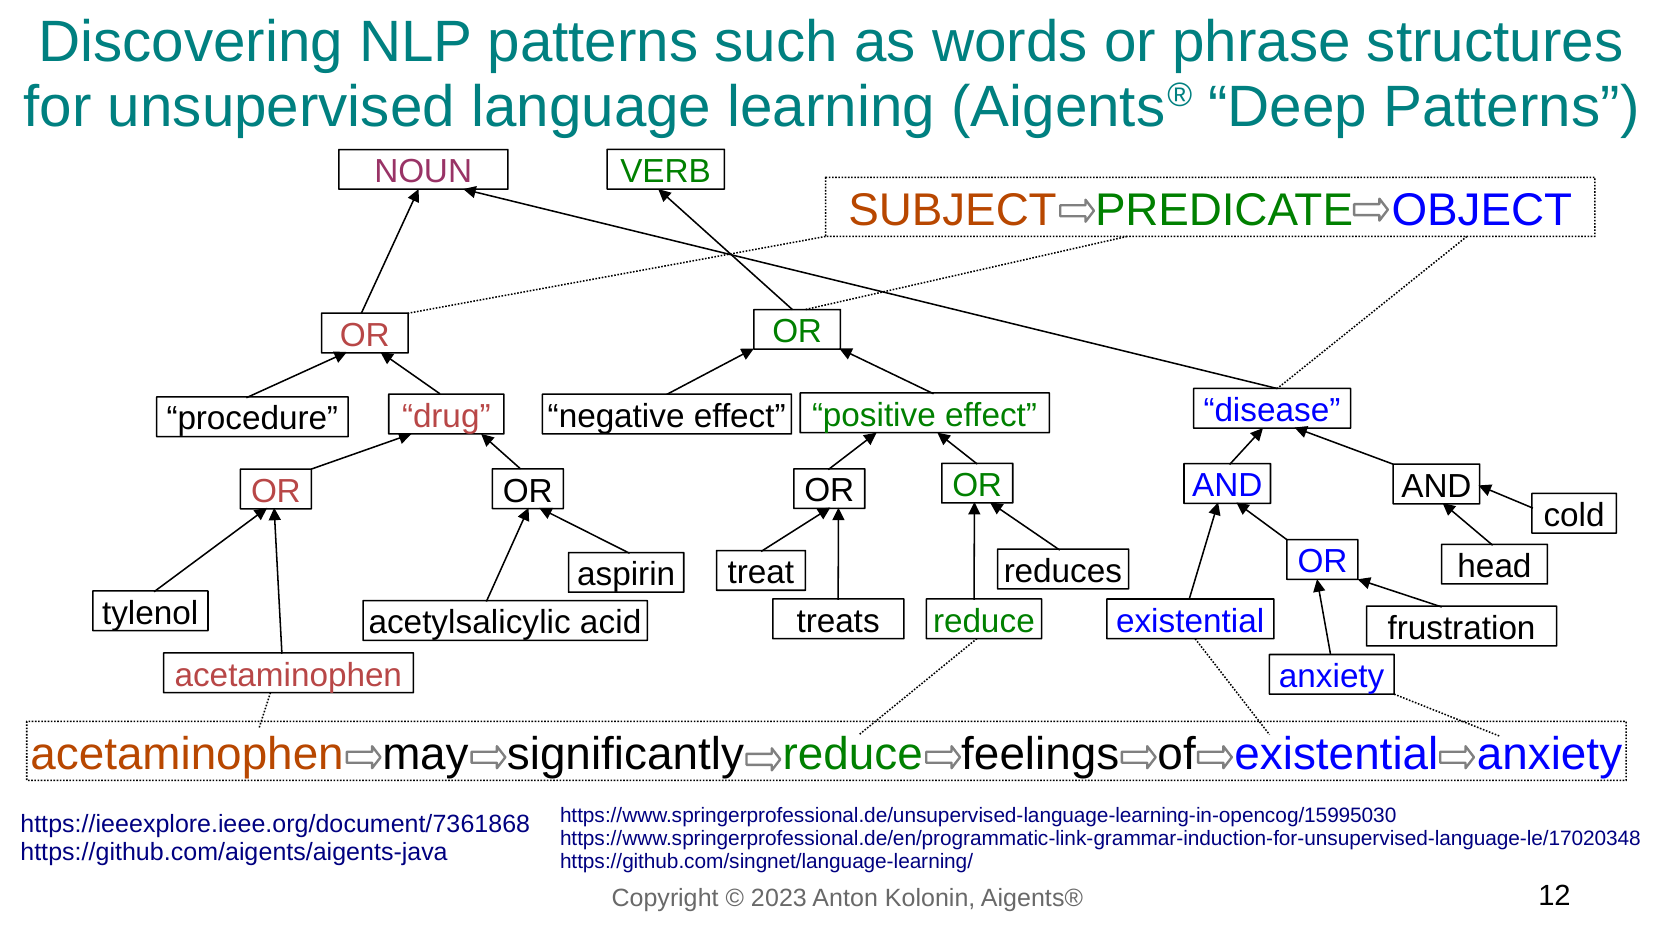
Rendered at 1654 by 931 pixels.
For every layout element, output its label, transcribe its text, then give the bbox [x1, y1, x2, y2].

text_box treat [716, 550, 806, 591]
text_box https://www.springerprofessional.de/unsupervised-language-learning-in-opencog/15995030 https://www.springerprofessional.de/en/programmatic-link-grammar-induction-for-unsupervised-language-le/17020348 https://github.com/singnet/language-learning/ [545, 796, 1654, 928]
text_box AND [1183, 463, 1271, 504]
text_box AND [1393, 464, 1480, 504]
text_box “positive effect” [800, 392, 1050, 433]
text_box acetylsalicylic acid [363, 600, 648, 641]
text_box reduce [926, 598, 1042, 639]
text_box https://ieeexplore.ieee.org/document/7361868 https://github.com/aigents/aigents-java [5, 802, 545, 897]
text_box OR [941, 463, 1013, 503]
text_box aspirin [568, 552, 684, 593]
table_header [1453, 237, 1524, 485]
text_box treats [772, 598, 904, 639]
text_box SUBJECT PREDICATE OBJECT [825, 177, 1595, 237]
text_box “drug” [388, 394, 504, 434]
text_box OR [321, 313, 409, 353]
text_box “drug” [465, 411, 474, 425]
text_box NOUN [338, 149, 508, 190]
table_header [1453, 158, 1524, 177]
table_header [1453, 237, 1463, 245]
text_box OR [1286, 539, 1358, 580]
text_box anxiety [1269, 654, 1395, 695]
text_box Discovering NLP patterns such as words or phrase structures for unsupervised language learning (Aigents® “Deep Patterns”) [0, 4, 1641, 141]
text_box VERB [607, 149, 725, 190]
text_box OR [240, 469, 312, 509]
text_box cold [1531, 493, 1617, 534]
text_box acetaminophen may significantly reduce feelings of existential anxiety [26, 721, 1627, 781]
text_box “disease” [1193, 388, 1351, 429]
text_box OR [793, 468, 865, 509]
text_box existential [1106, 598, 1274, 639]
text_box head [1441, 544, 1548, 584]
text_box OR [753, 309, 841, 350]
text_box acetaminophen [163, 652, 414, 693]
text_box tylenol [92, 590, 208, 631]
text_box “negative effect” [542, 394, 792, 434]
text_box reduces [997, 549, 1129, 589]
text_box “procedure” [156, 396, 349, 437]
text_box OR [492, 468, 564, 509]
text_box frustration [1366, 606, 1557, 646]
